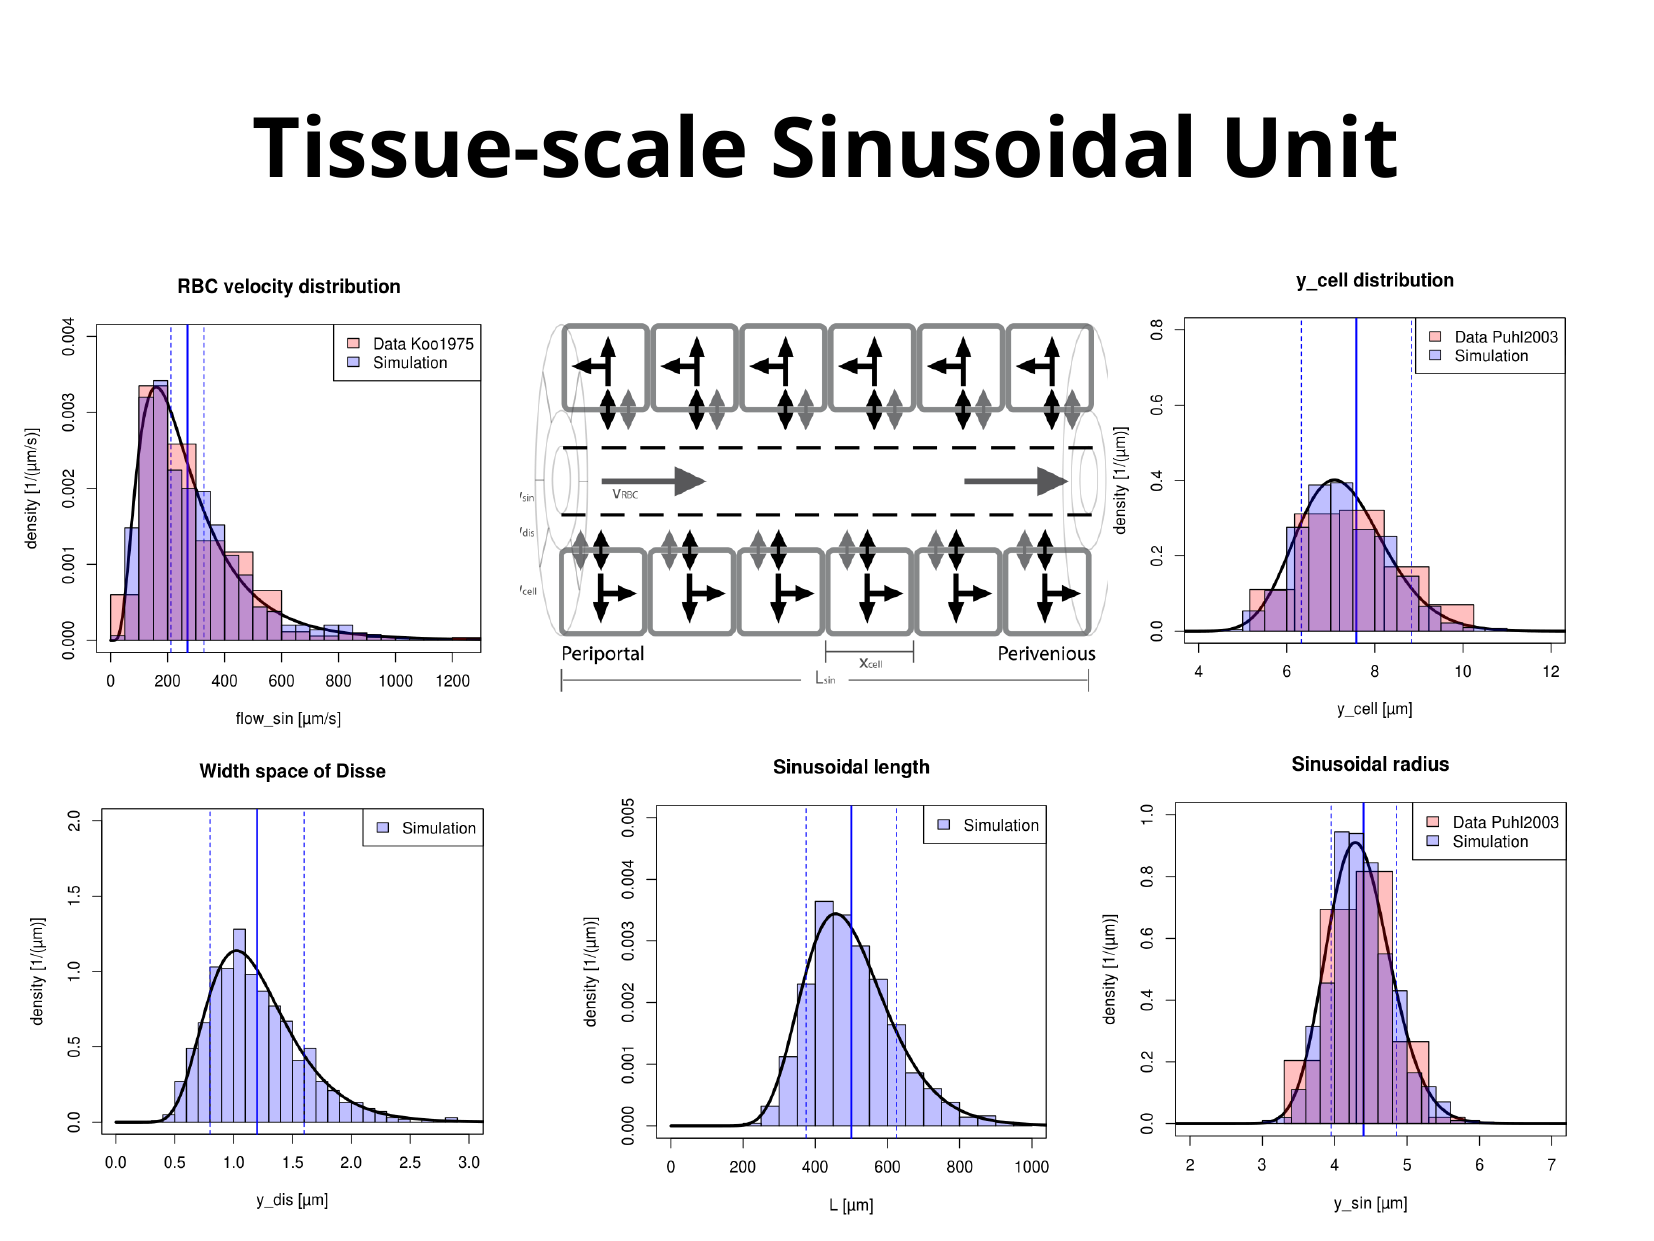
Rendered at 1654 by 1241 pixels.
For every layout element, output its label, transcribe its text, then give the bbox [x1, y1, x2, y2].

picture [19, 241, 1606, 1233]
picture [578, 727, 1086, 1235]
title Tissue-scale Sinusoidal Unit [82, 41, 1571, 248]
